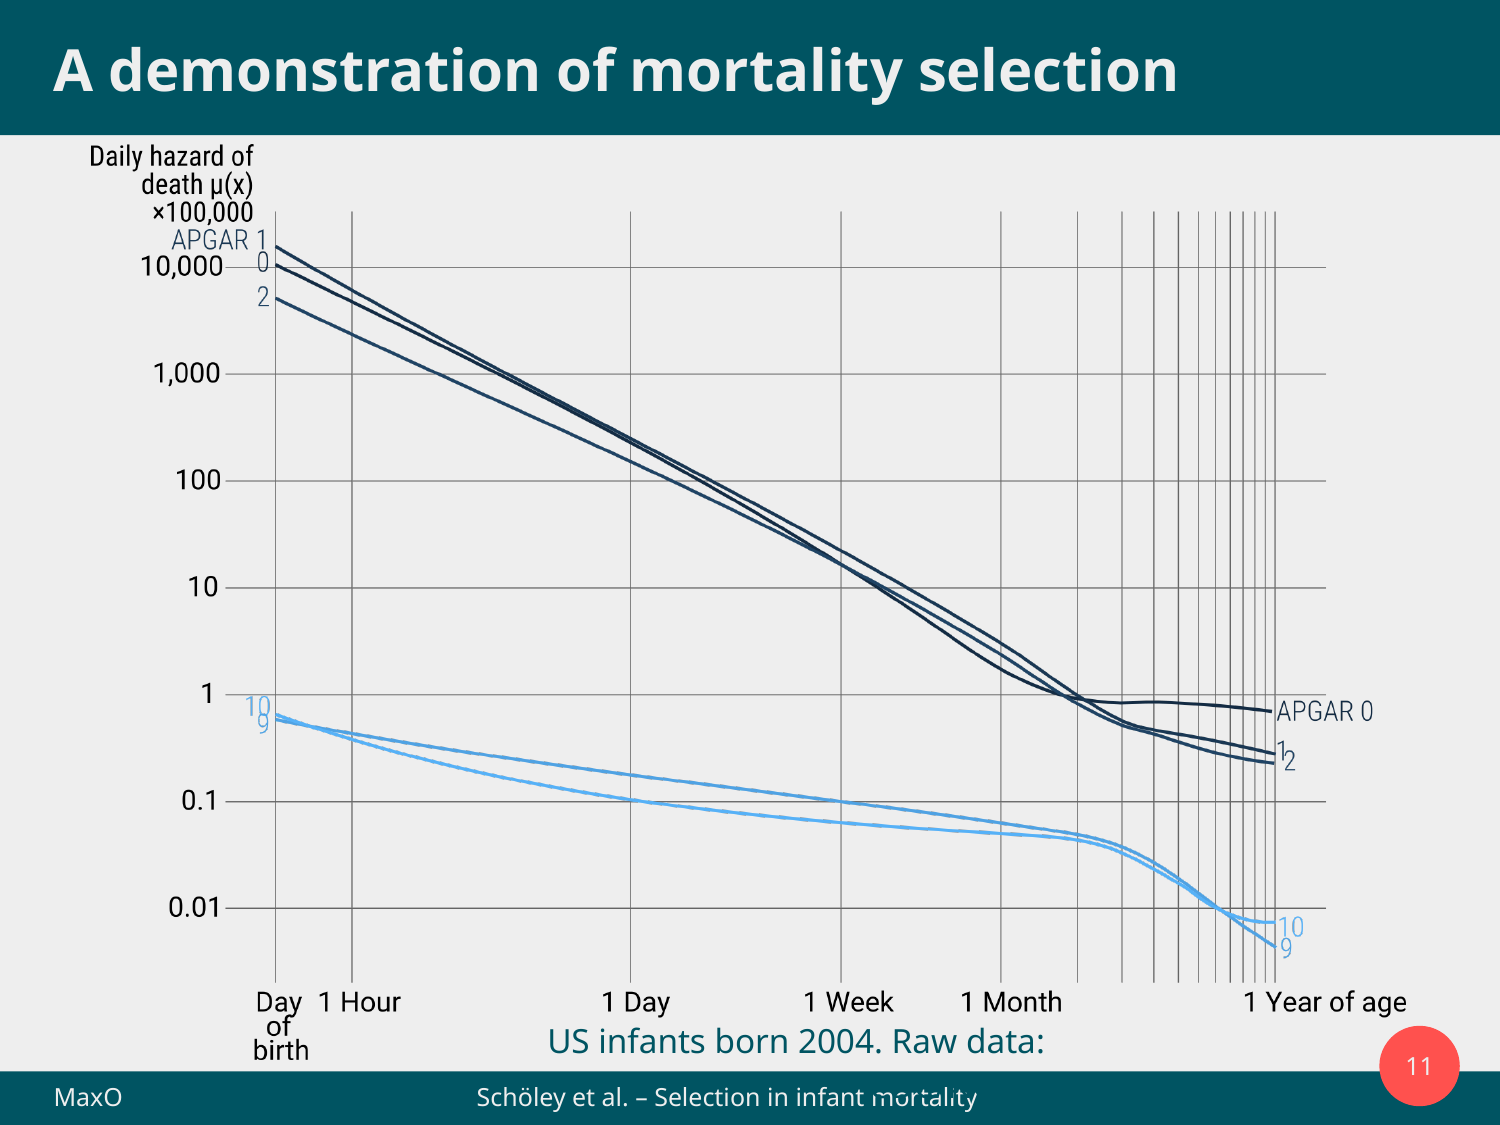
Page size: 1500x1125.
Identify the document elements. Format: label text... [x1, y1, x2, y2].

picture [91, 144, 1406, 1060]
title A demonstration of mortality selection [53, 0, 1447, 141]
text_box US infants born 2004. Raw data: CDC/NCHS. [439, 1010, 1061, 1114]
